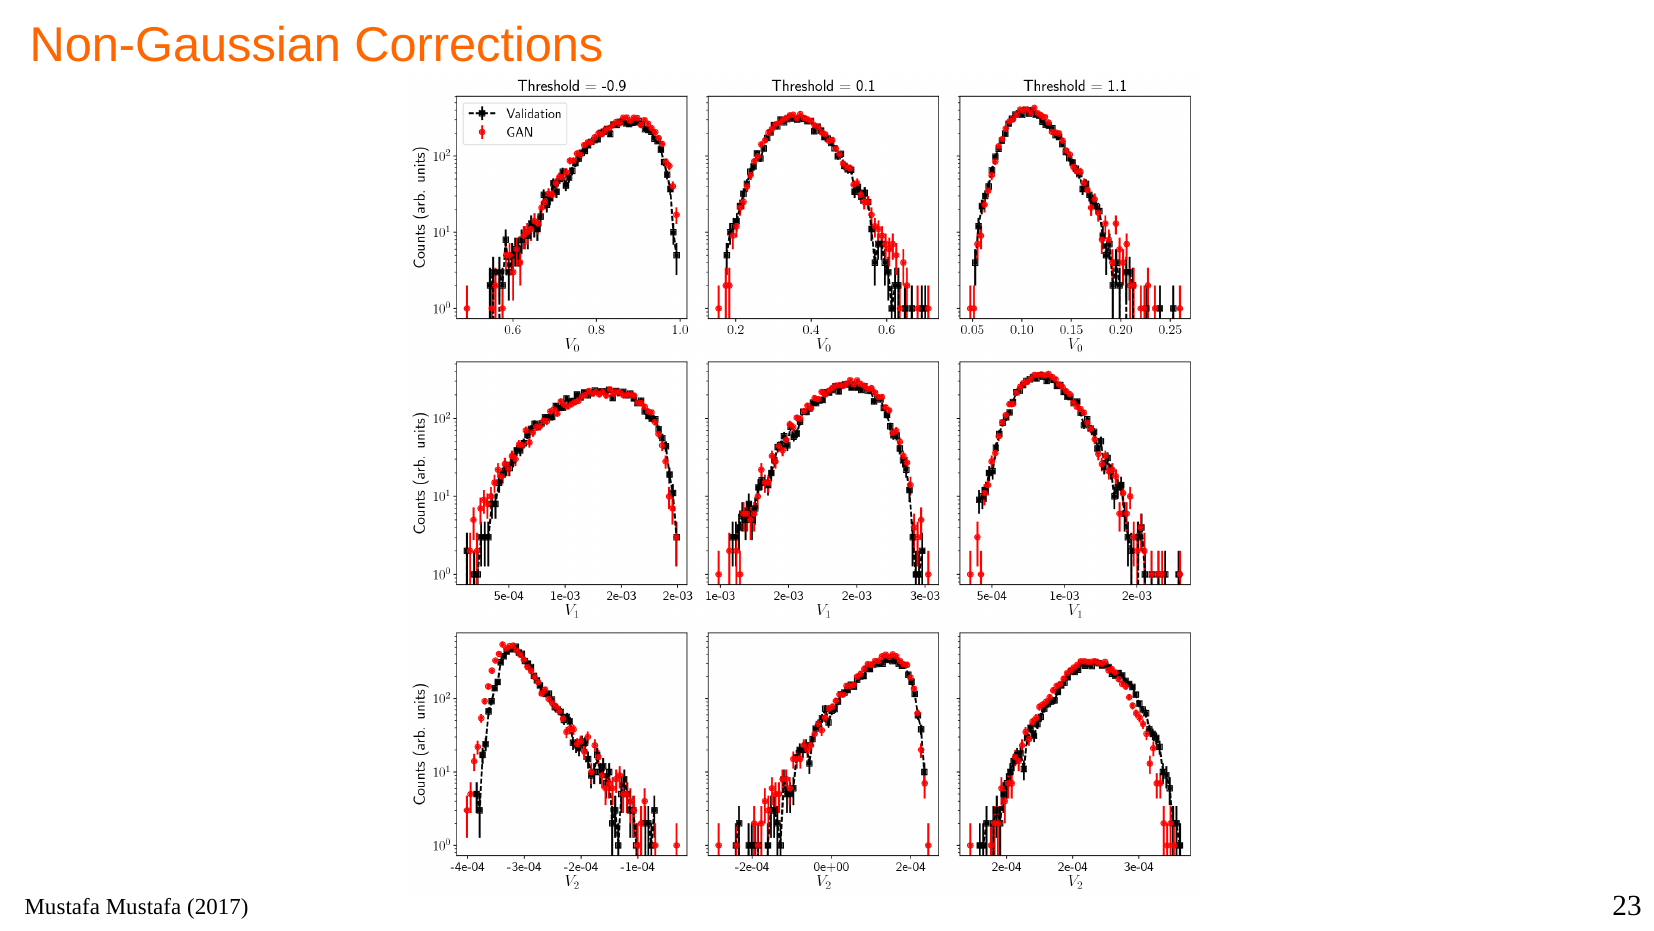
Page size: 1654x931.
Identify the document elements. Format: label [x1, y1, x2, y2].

text_box [29, 15, 1621, 74]
picture [406, 73, 1200, 898]
